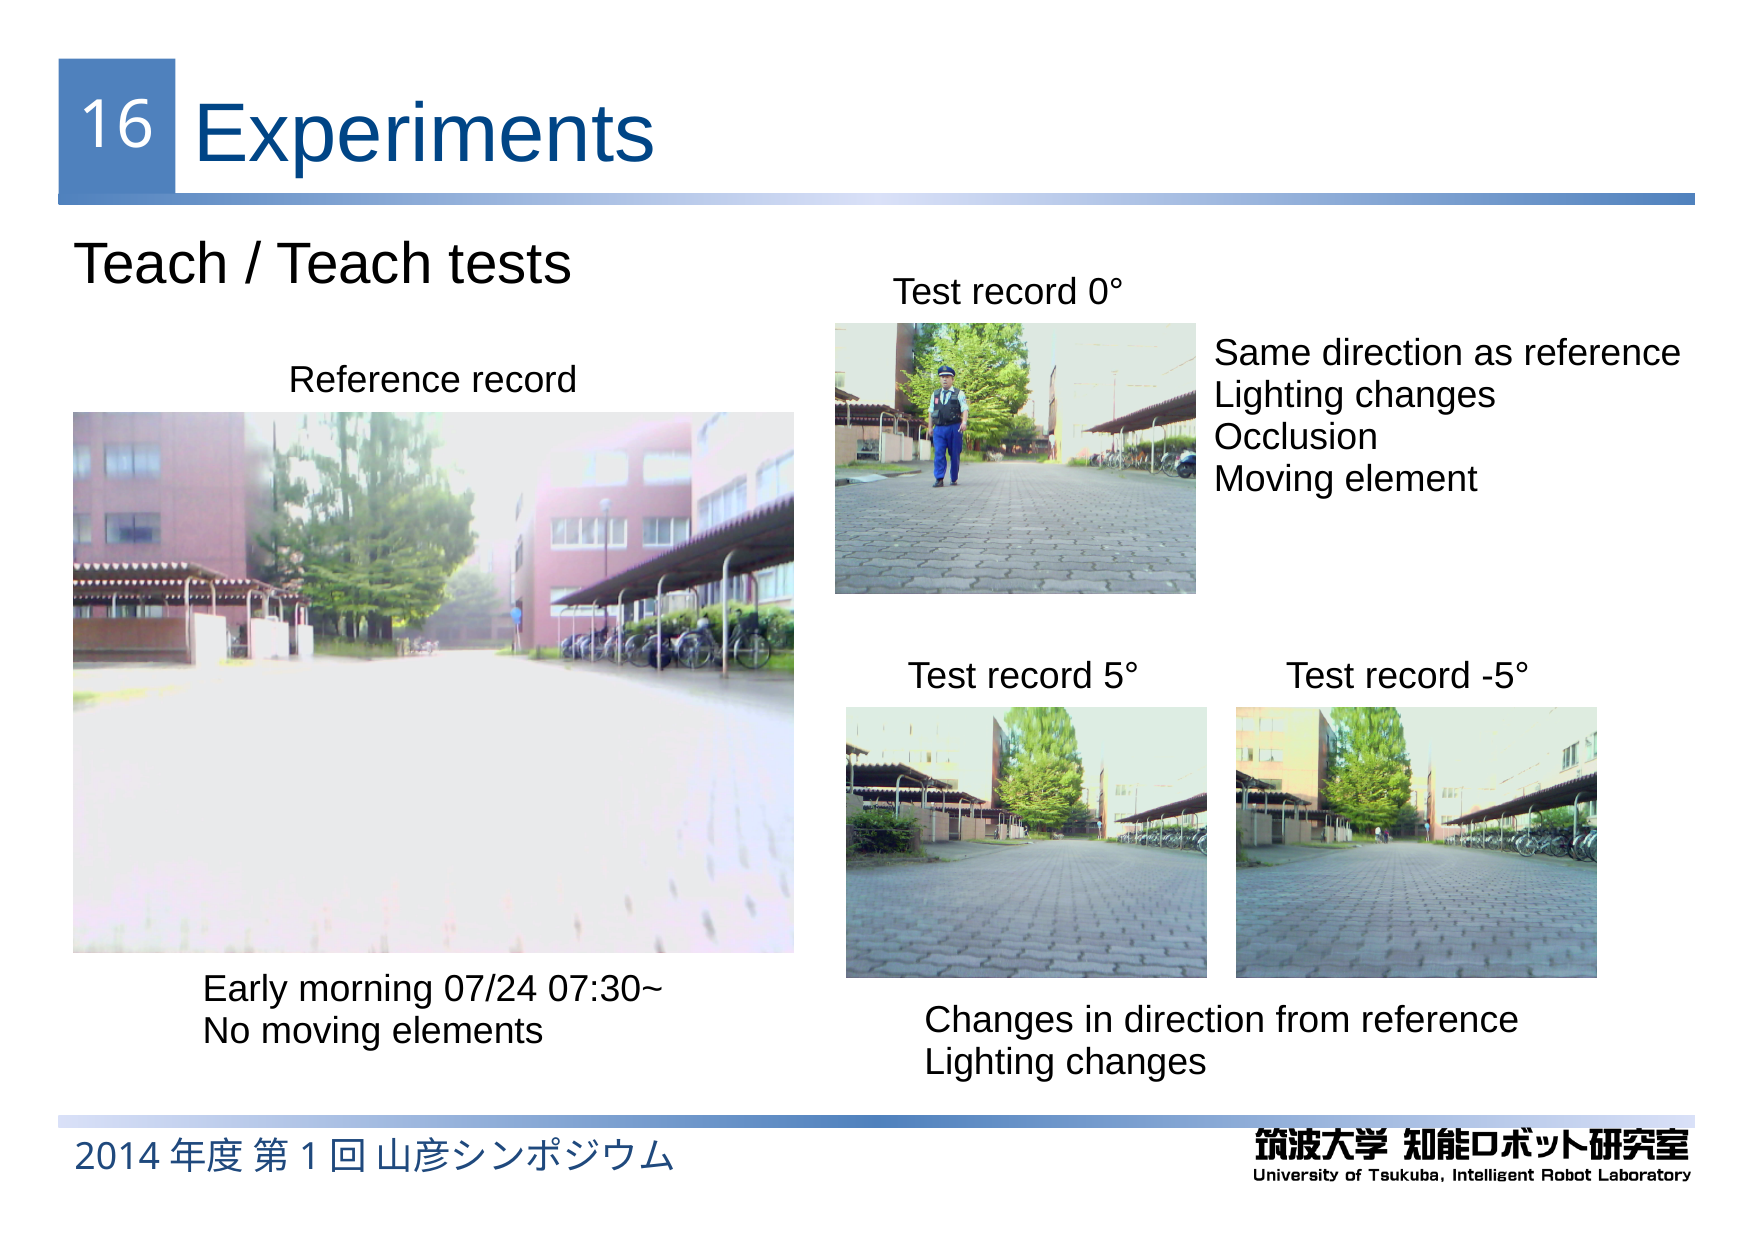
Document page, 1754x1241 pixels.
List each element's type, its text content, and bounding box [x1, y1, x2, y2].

text_box Test record 5° [892, 646, 1154, 704]
text_box Reference record [273, 351, 593, 409]
title Experiments [193, 61, 1651, 205]
text_box Same direction as reference Lighting changes Occlusion Moving element [1198, 324, 1697, 507]
picture [73, 412, 794, 953]
text_box Changes in direction from reference Lighting changes [909, 991, 1535, 1091]
text_box Test record 0° [877, 262, 1139, 320]
picture [835, 323, 1196, 595]
picture [1252, 1127, 1691, 1182]
text_box Early morning 07/24 07:30~ No moving elements [187, 959, 679, 1059]
picture [846, 707, 1207, 978]
text_box Teach / Teach tests [58, 223, 1289, 304]
picture [1236, 707, 1597, 978]
text_box Test record -5° [1271, 646, 1545, 704]
